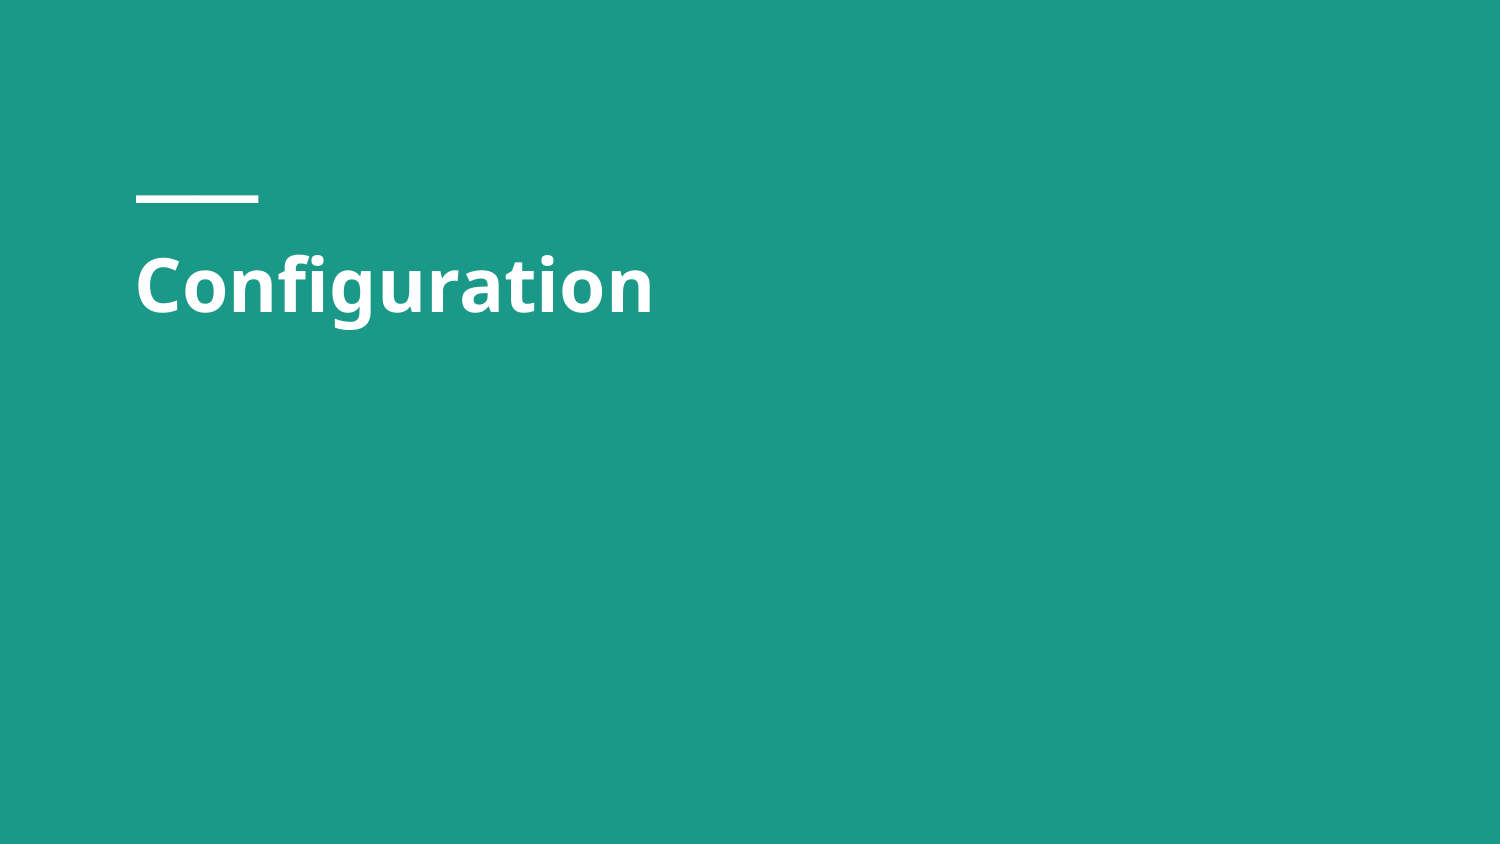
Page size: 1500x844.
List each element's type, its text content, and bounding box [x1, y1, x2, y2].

title Configuration [119, 216, 1381, 466]
